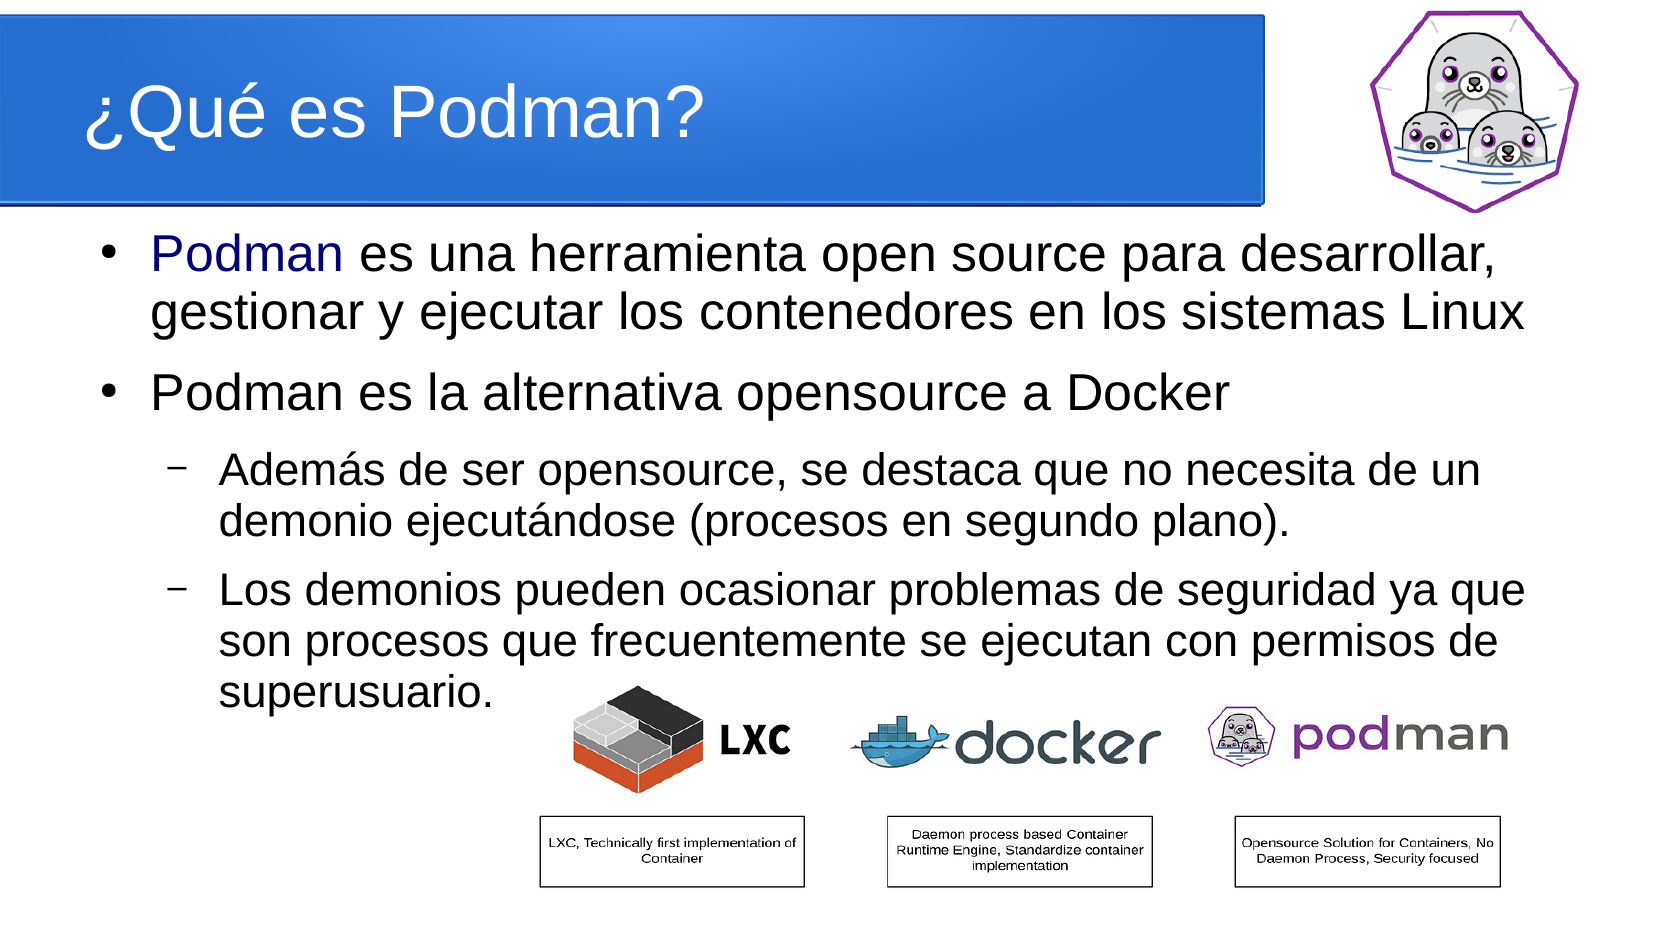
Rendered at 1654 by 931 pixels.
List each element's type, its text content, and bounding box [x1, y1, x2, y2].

title ¿Qué es Podman? [82, 35, 1235, 189]
picture [1370, 10, 1579, 213]
picture [507, 680, 1524, 910]
list Podman es una herramienta open source para desarrollar, gestionar y ejecutar los contenedores en los sistemas Linux Podman es la alternativa opensource a Docker Además de ser opensource, se destaca que no necesita de un demonio ejecutándose (procesos en segundo plano). Los demonios pueden ocasionar problemas de seguridad ya que son procesos que frecuentemente se ejecutan con permisos de superusuario. [82, 224, 1571, 764]
